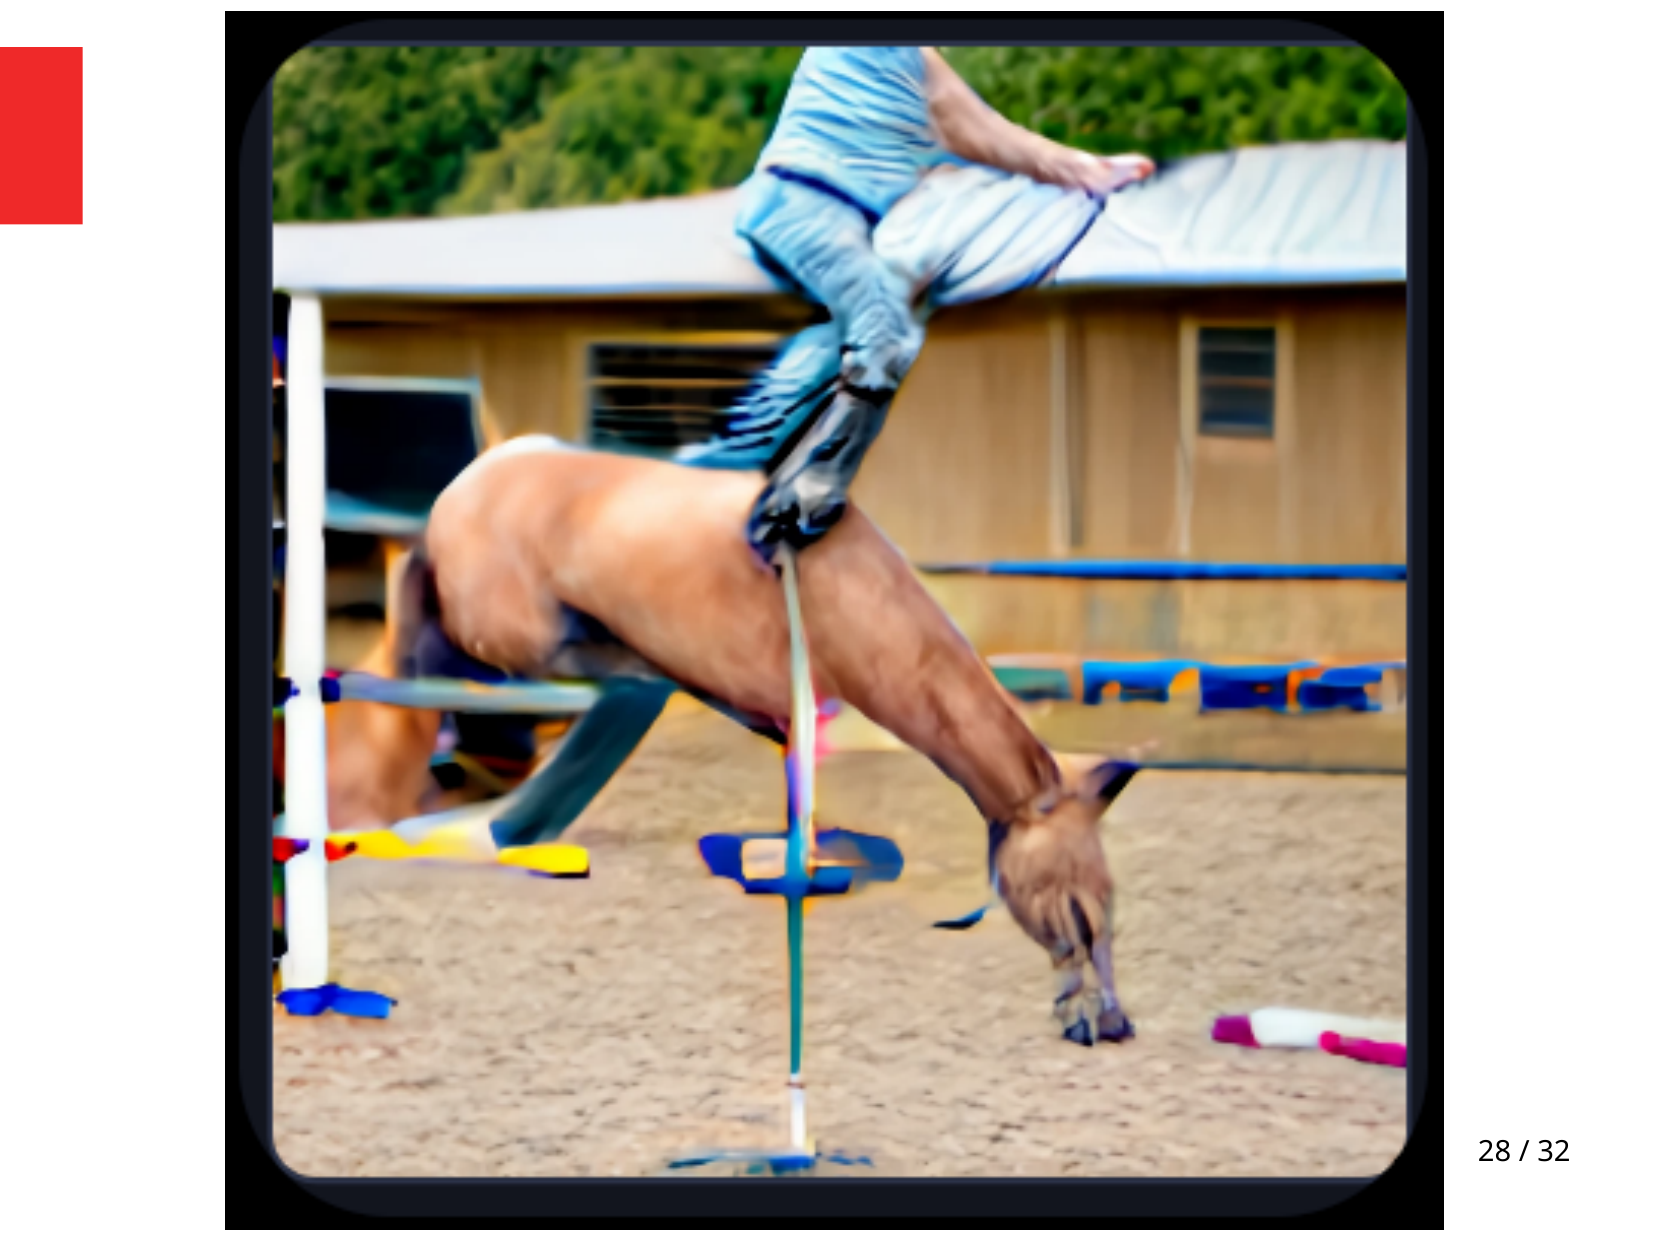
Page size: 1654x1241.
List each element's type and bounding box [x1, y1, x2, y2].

picture [225, 11, 1444, 1231]
